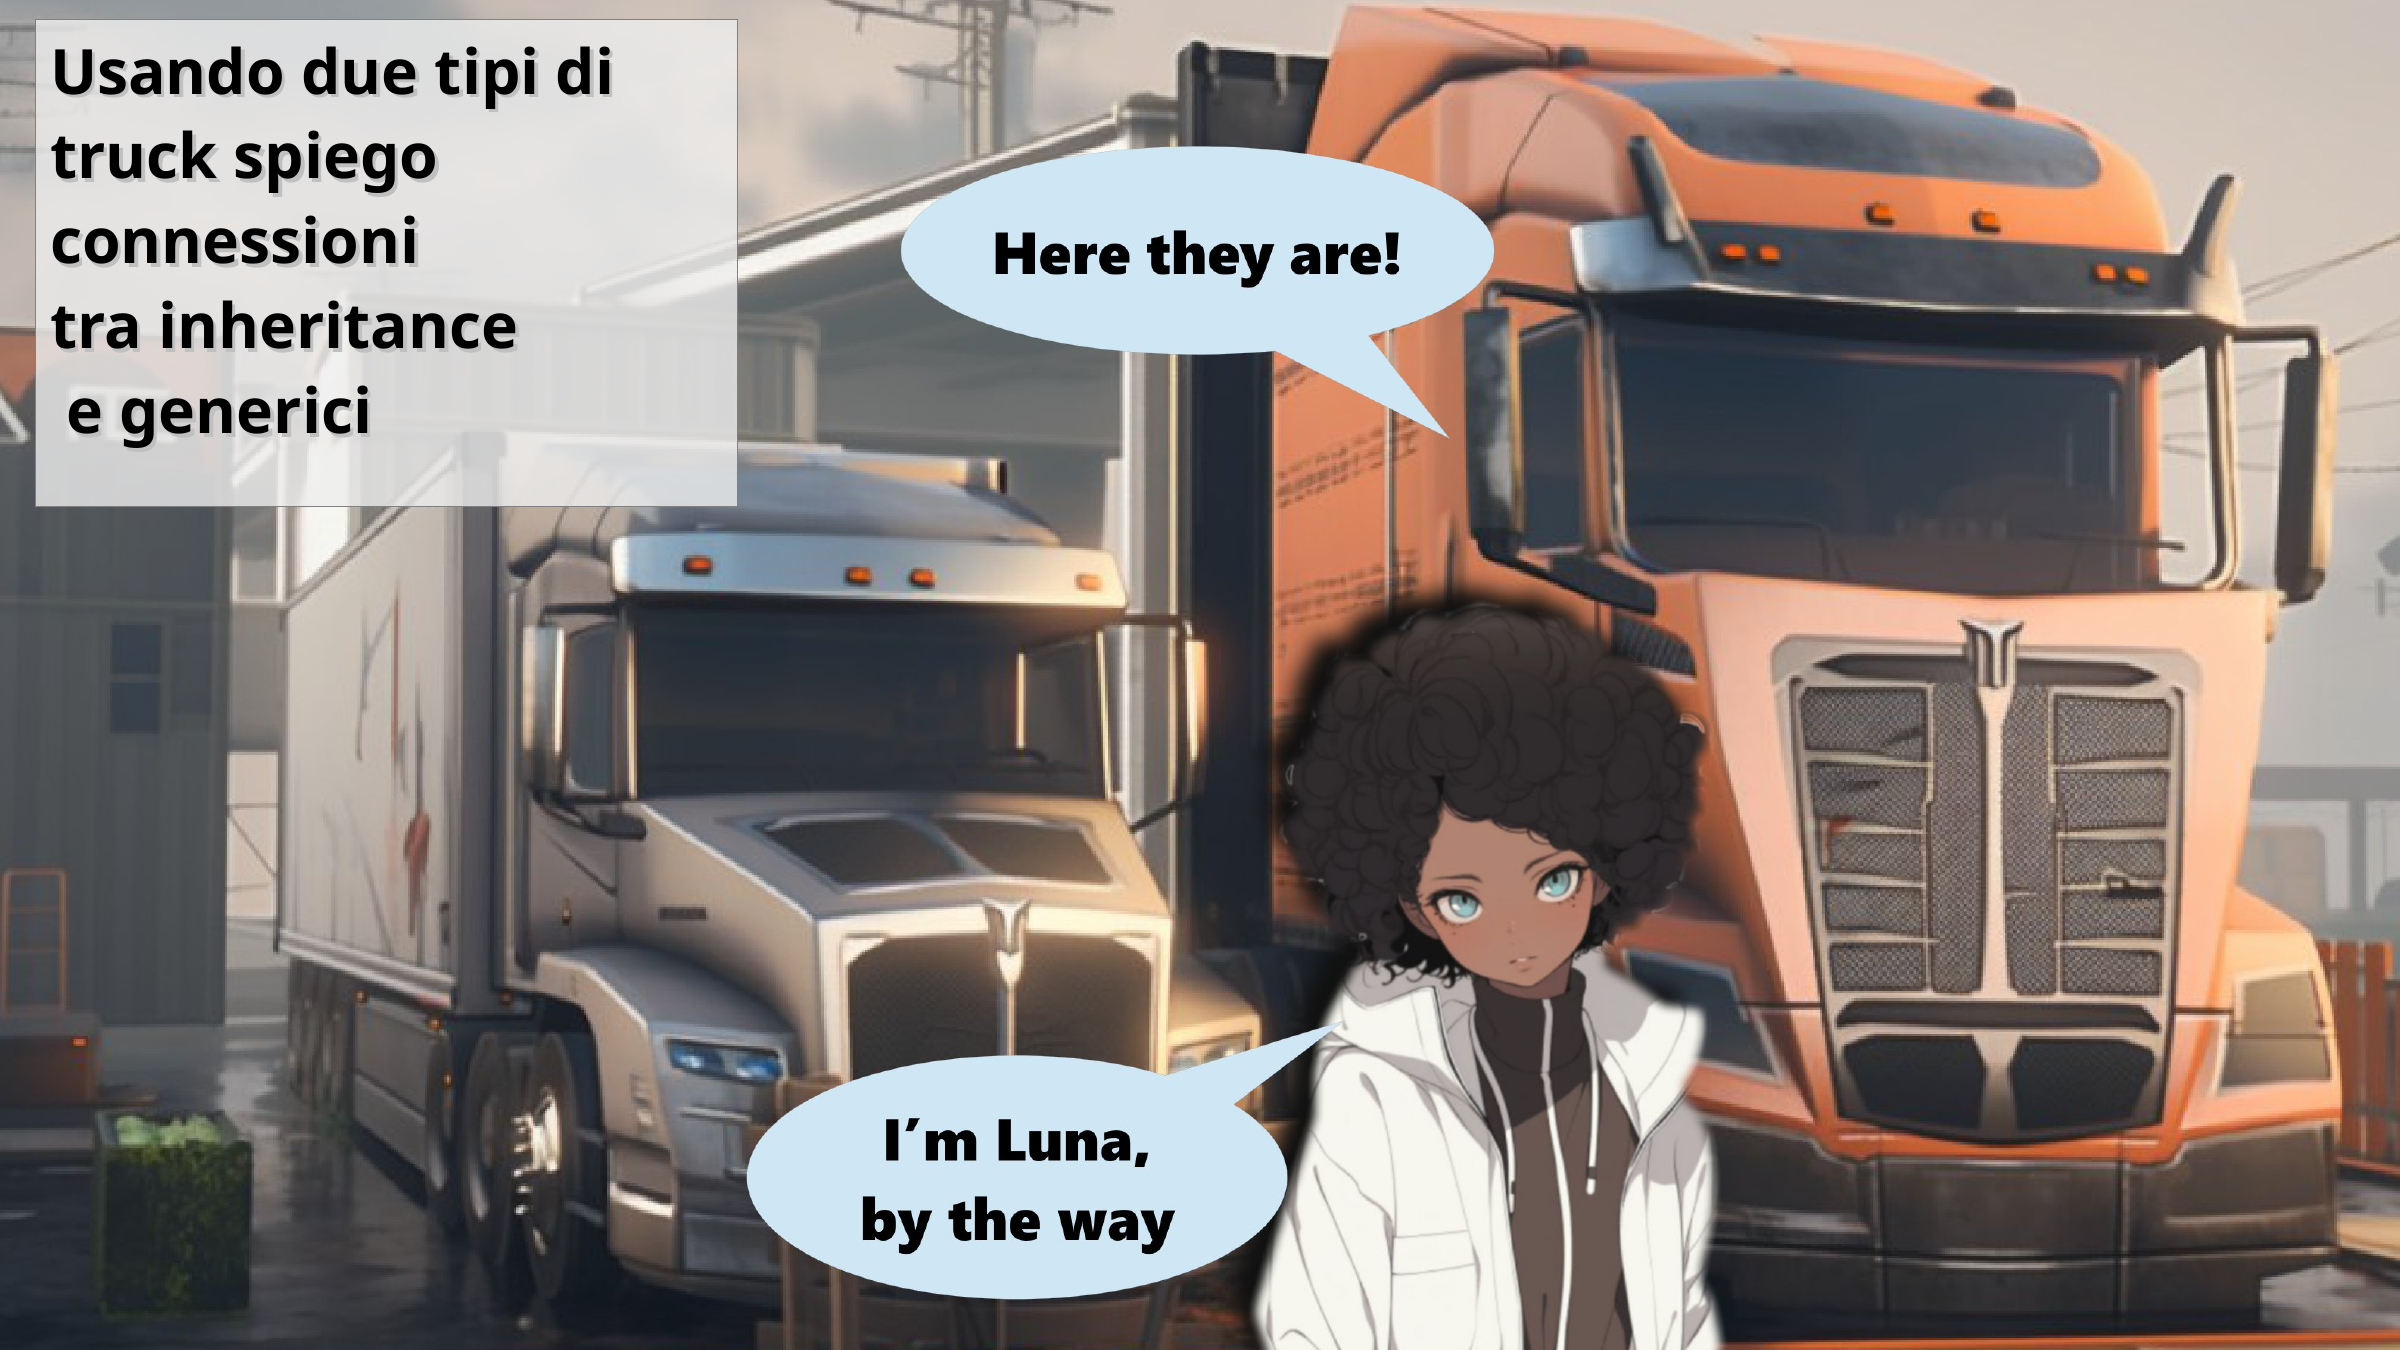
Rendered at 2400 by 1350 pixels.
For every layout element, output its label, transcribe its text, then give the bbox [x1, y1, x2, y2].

picture [0, 0, 2400, 1350]
text_box Usando due tipi di truck spiego connessioni tra inheritance e generici [35, 19, 738, 507]
